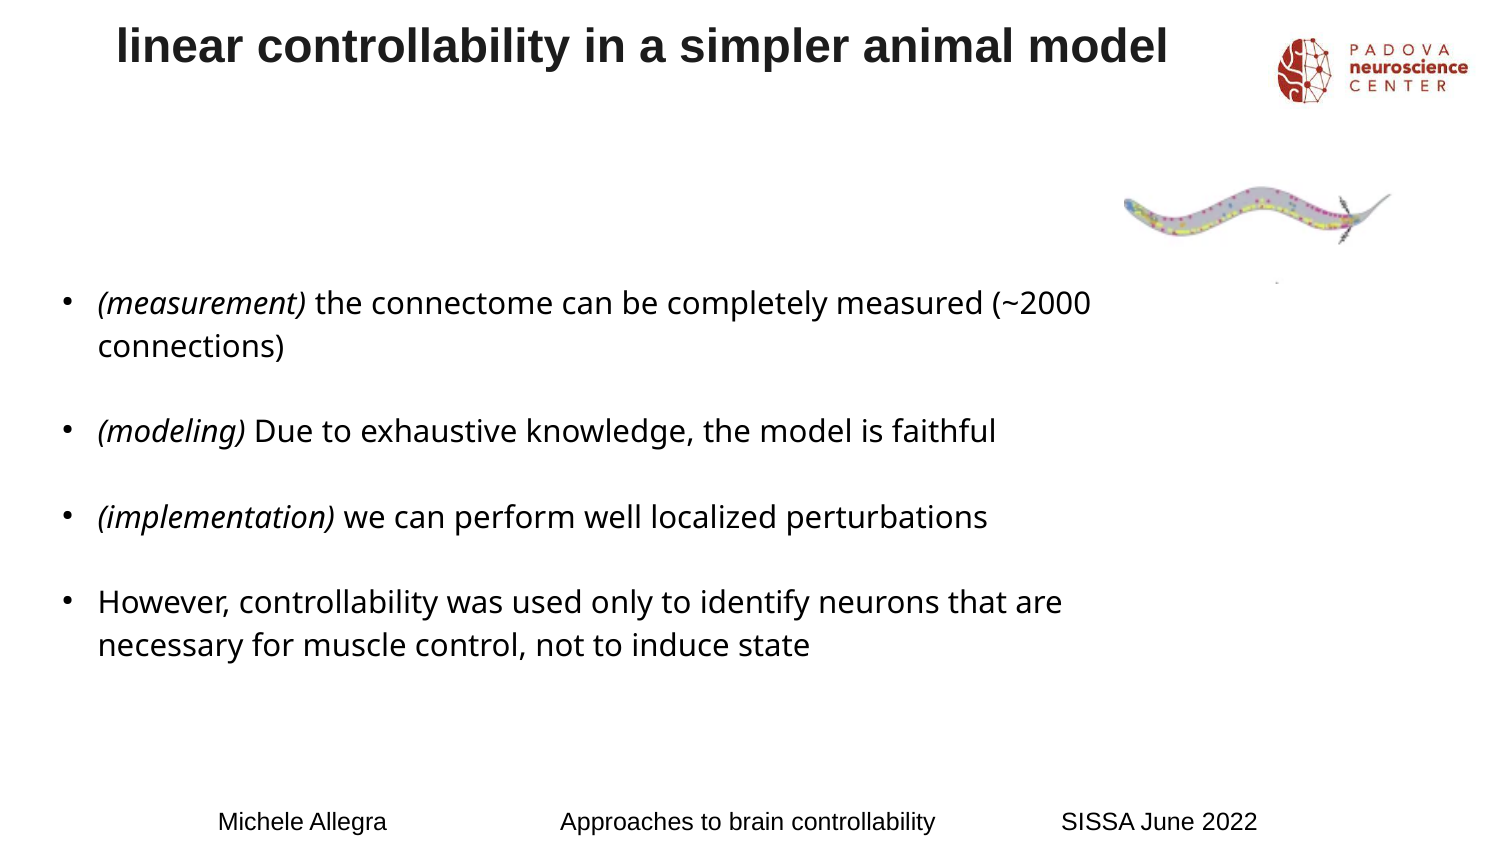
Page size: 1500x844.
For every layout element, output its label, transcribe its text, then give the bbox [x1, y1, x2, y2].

text_box linear controllability in a simpler animal model [0, 0, 1337, 95]
text_box Michele Allegra Approaches to brain controllability SISSA June 2022 [64, 794, 1415, 844]
picture [1268, 10, 1476, 123]
picture [1124, 174, 1406, 284]
text_box (measurement) the connectome can be completely measured (~2000 connections) (modeling) Due to exhaustive knowledge, the model is faithful (implementation) we can perform well localized perturbations However, controllability was used only to identify neurons that are necessary for muscle control, not to induce state [47, 230, 1155, 790]
